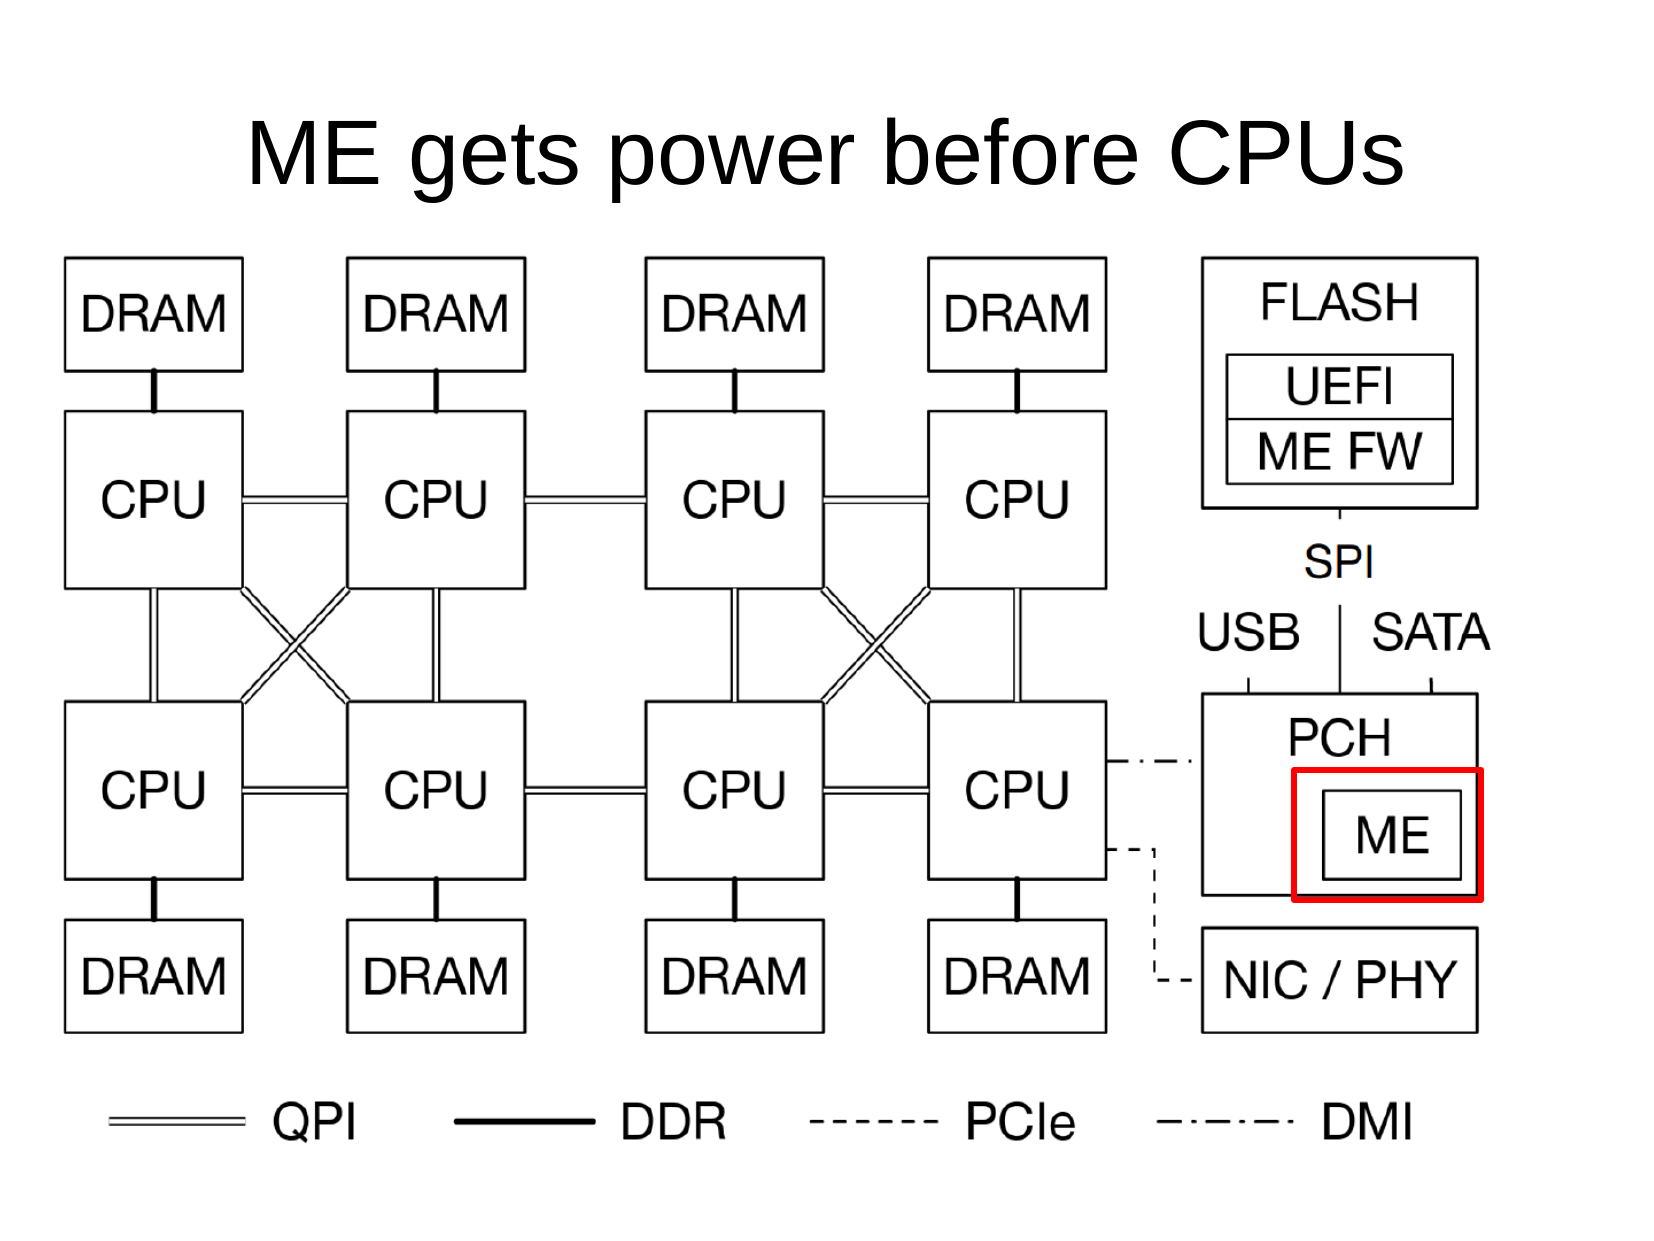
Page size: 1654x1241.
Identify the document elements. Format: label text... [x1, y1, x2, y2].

title ME gets power before CPUs [82, 49, 1571, 257]
picture [37, 225, 1545, 1201]
